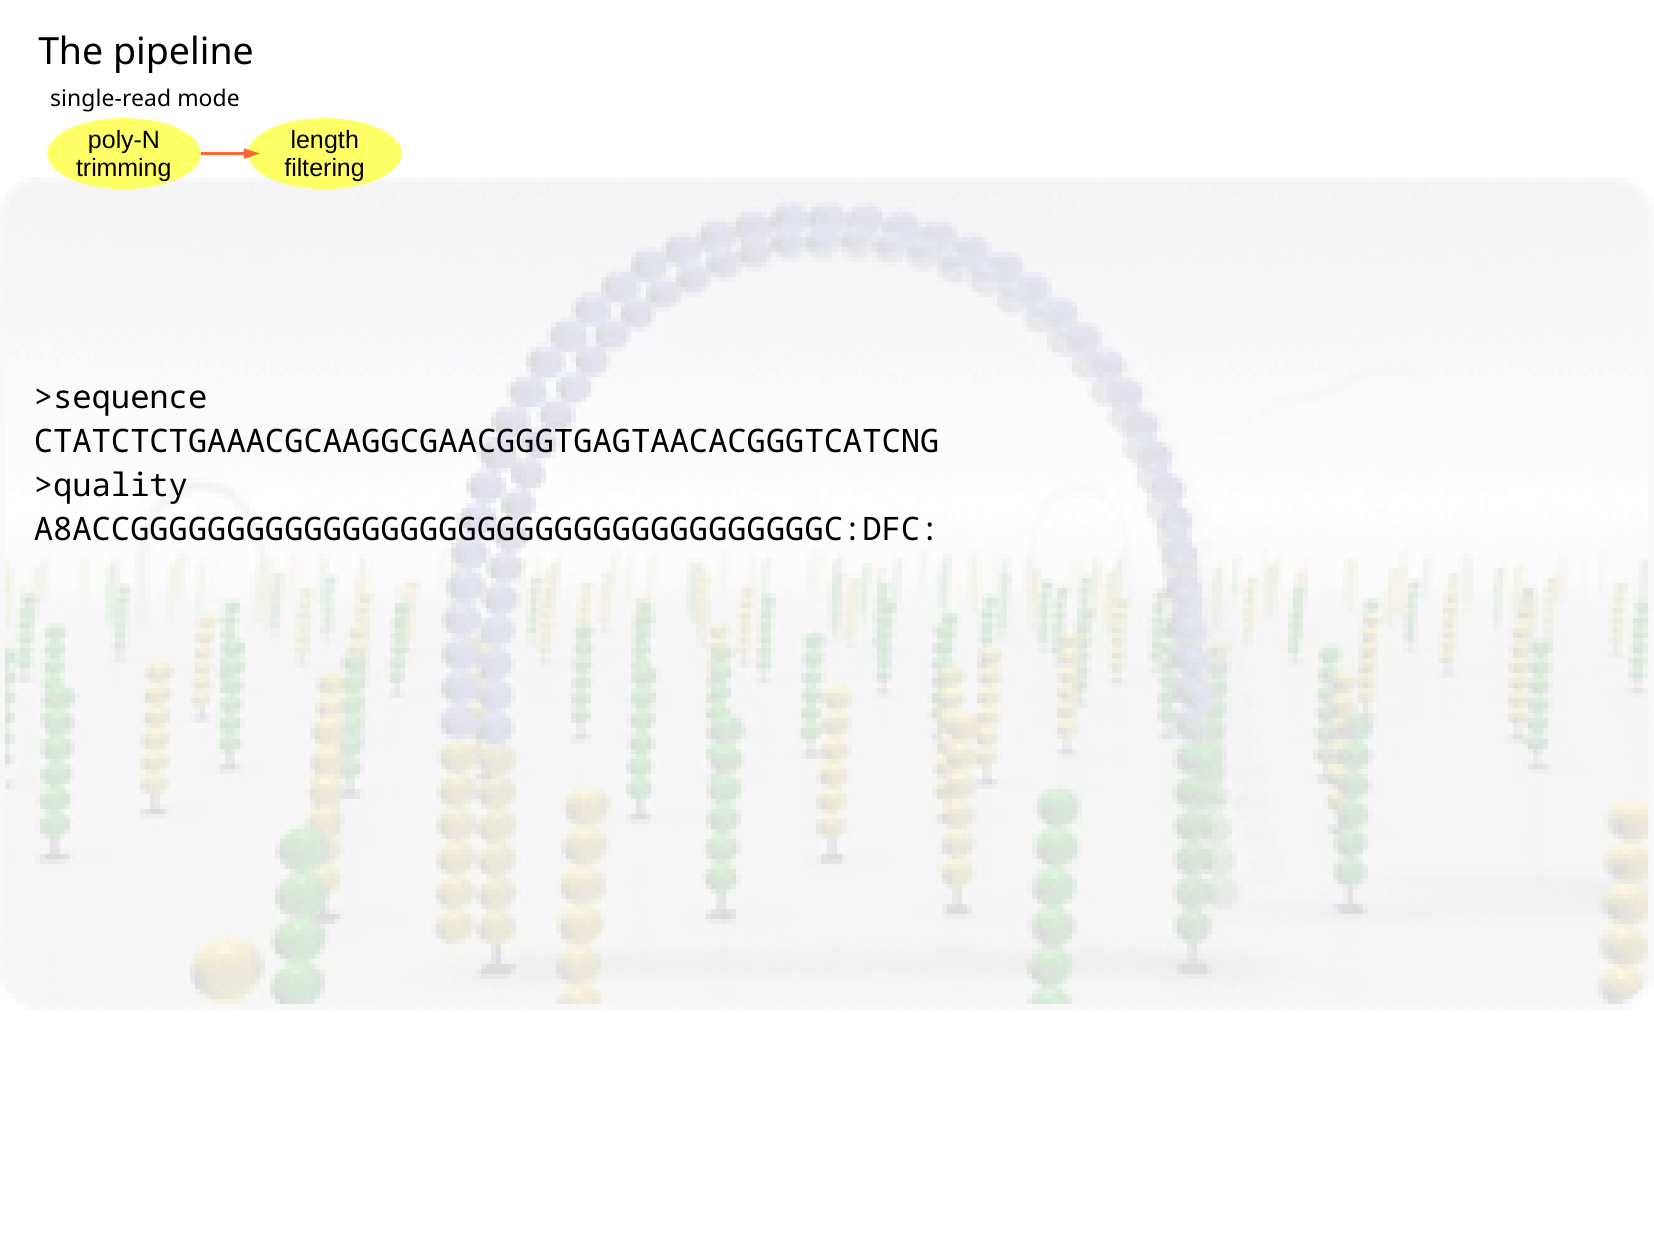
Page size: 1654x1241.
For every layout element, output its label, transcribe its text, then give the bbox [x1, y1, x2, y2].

text_box [0, 0, 1654, 1241]
text_box length filtering [248, 118, 402, 190]
text_box single-read mode [35, 74, 292, 127]
text_box poly-N trimming [47, 127, 201, 190]
text_box >sequence CTATCTCTGAAACGCAAGGCGAACGGGTGAGTAACACGGGTCATCNG >quality A8ACCGGGGGGGGGGGGGGGGGGGGGGGGGGGGGGGGGGGGC:DFC: [19, 366, 848, 555]
text_box The pipeline [23, 16, 304, 92]
